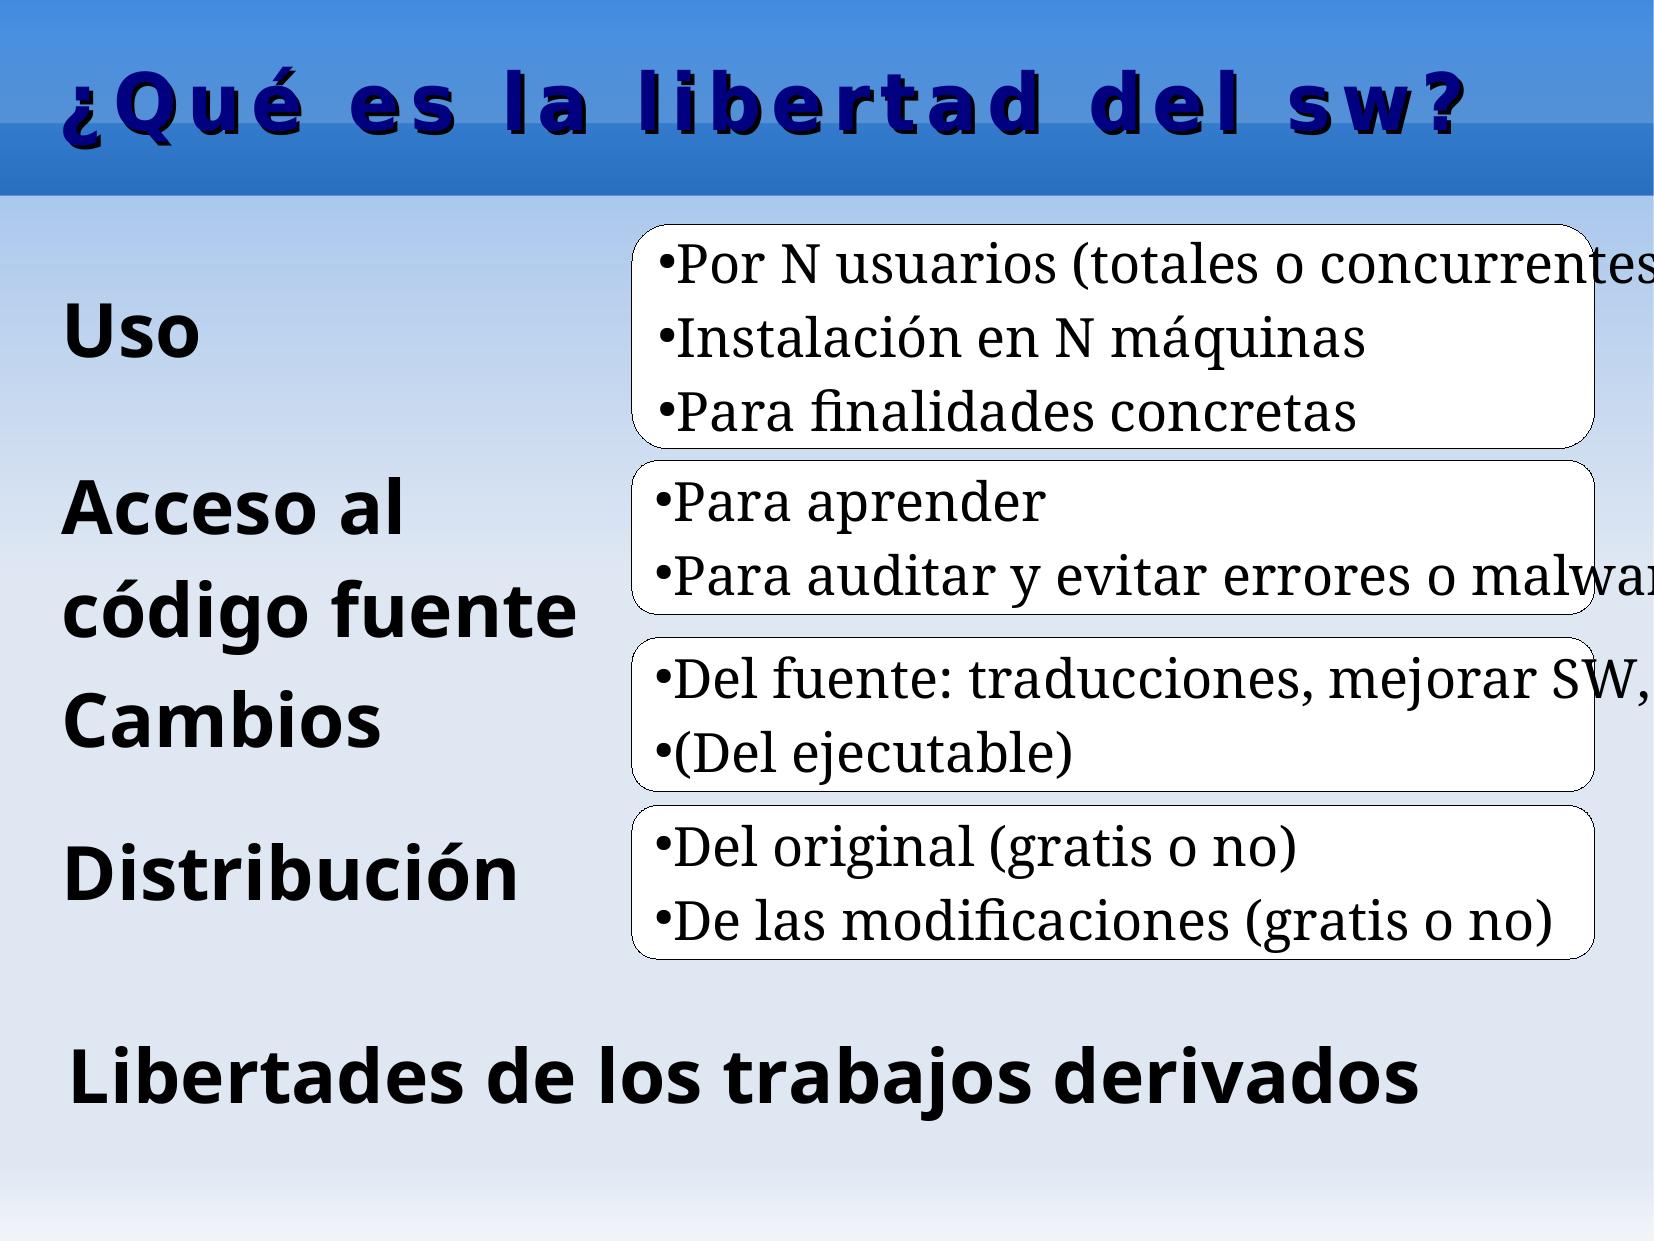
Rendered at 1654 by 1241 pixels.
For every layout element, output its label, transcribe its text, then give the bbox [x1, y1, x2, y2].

text_box Libertades de los trabajos derivados [53, 1015, 1387, 1129]
picture [1643, 256, 1654, 268]
text_box Por N usuarios (totales o concurrentes) Instalación en N máquinas Para finalidades concretas [631, 224, 1595, 449]
text_box Acceso al código fuente [47, 447, 569, 657]
picture [0, 0, 1654, 1241]
title ¿Qué es la libertad del sw? [58, 29, 1654, 178]
text_box Cambios [47, 659, 394, 773]
text_box Uso [47, 269, 219, 383]
text_box Para aprender Para auditar y evitar errores o malware [631, 460, 1595, 615]
text_box Del fuente: traducciones, mejorar SW,... (Del ejecutable) [631, 637, 1595, 792]
text_box Del original (gratis o no) De las modificaciones (gratis o no) [631, 805, 1595, 960]
text_box Distribución [47, 813, 515, 926]
